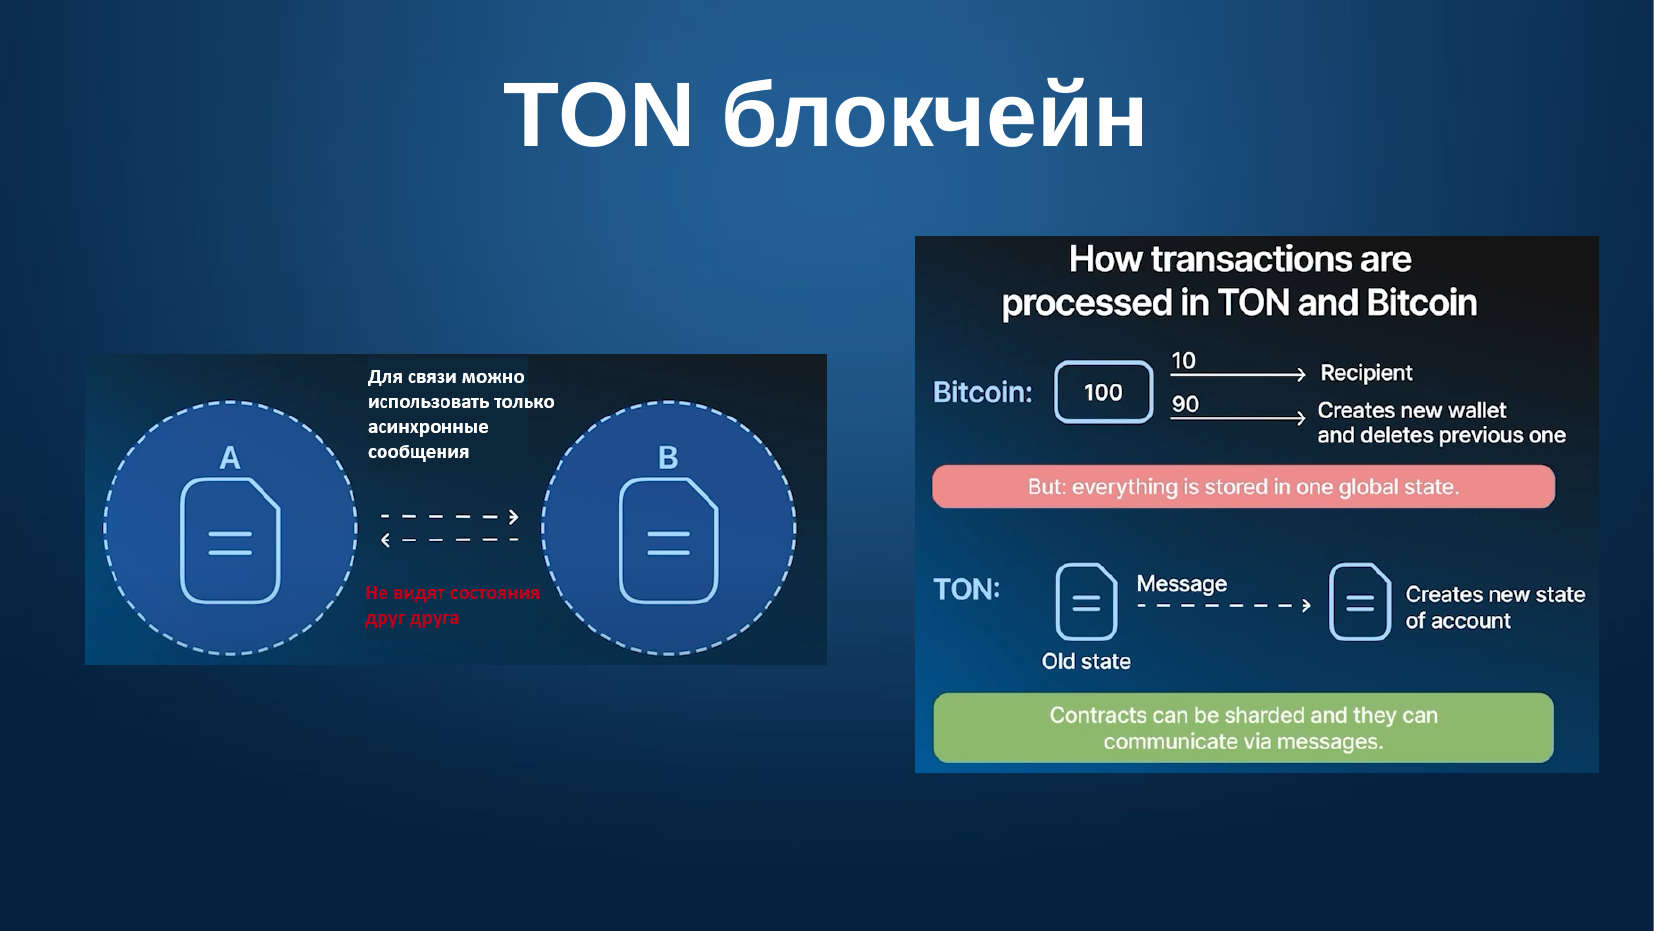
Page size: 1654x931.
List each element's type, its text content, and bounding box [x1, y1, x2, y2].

picture [0, 0, 1654, 931]
title TON блокчейн [82, 37, 1571, 193]
